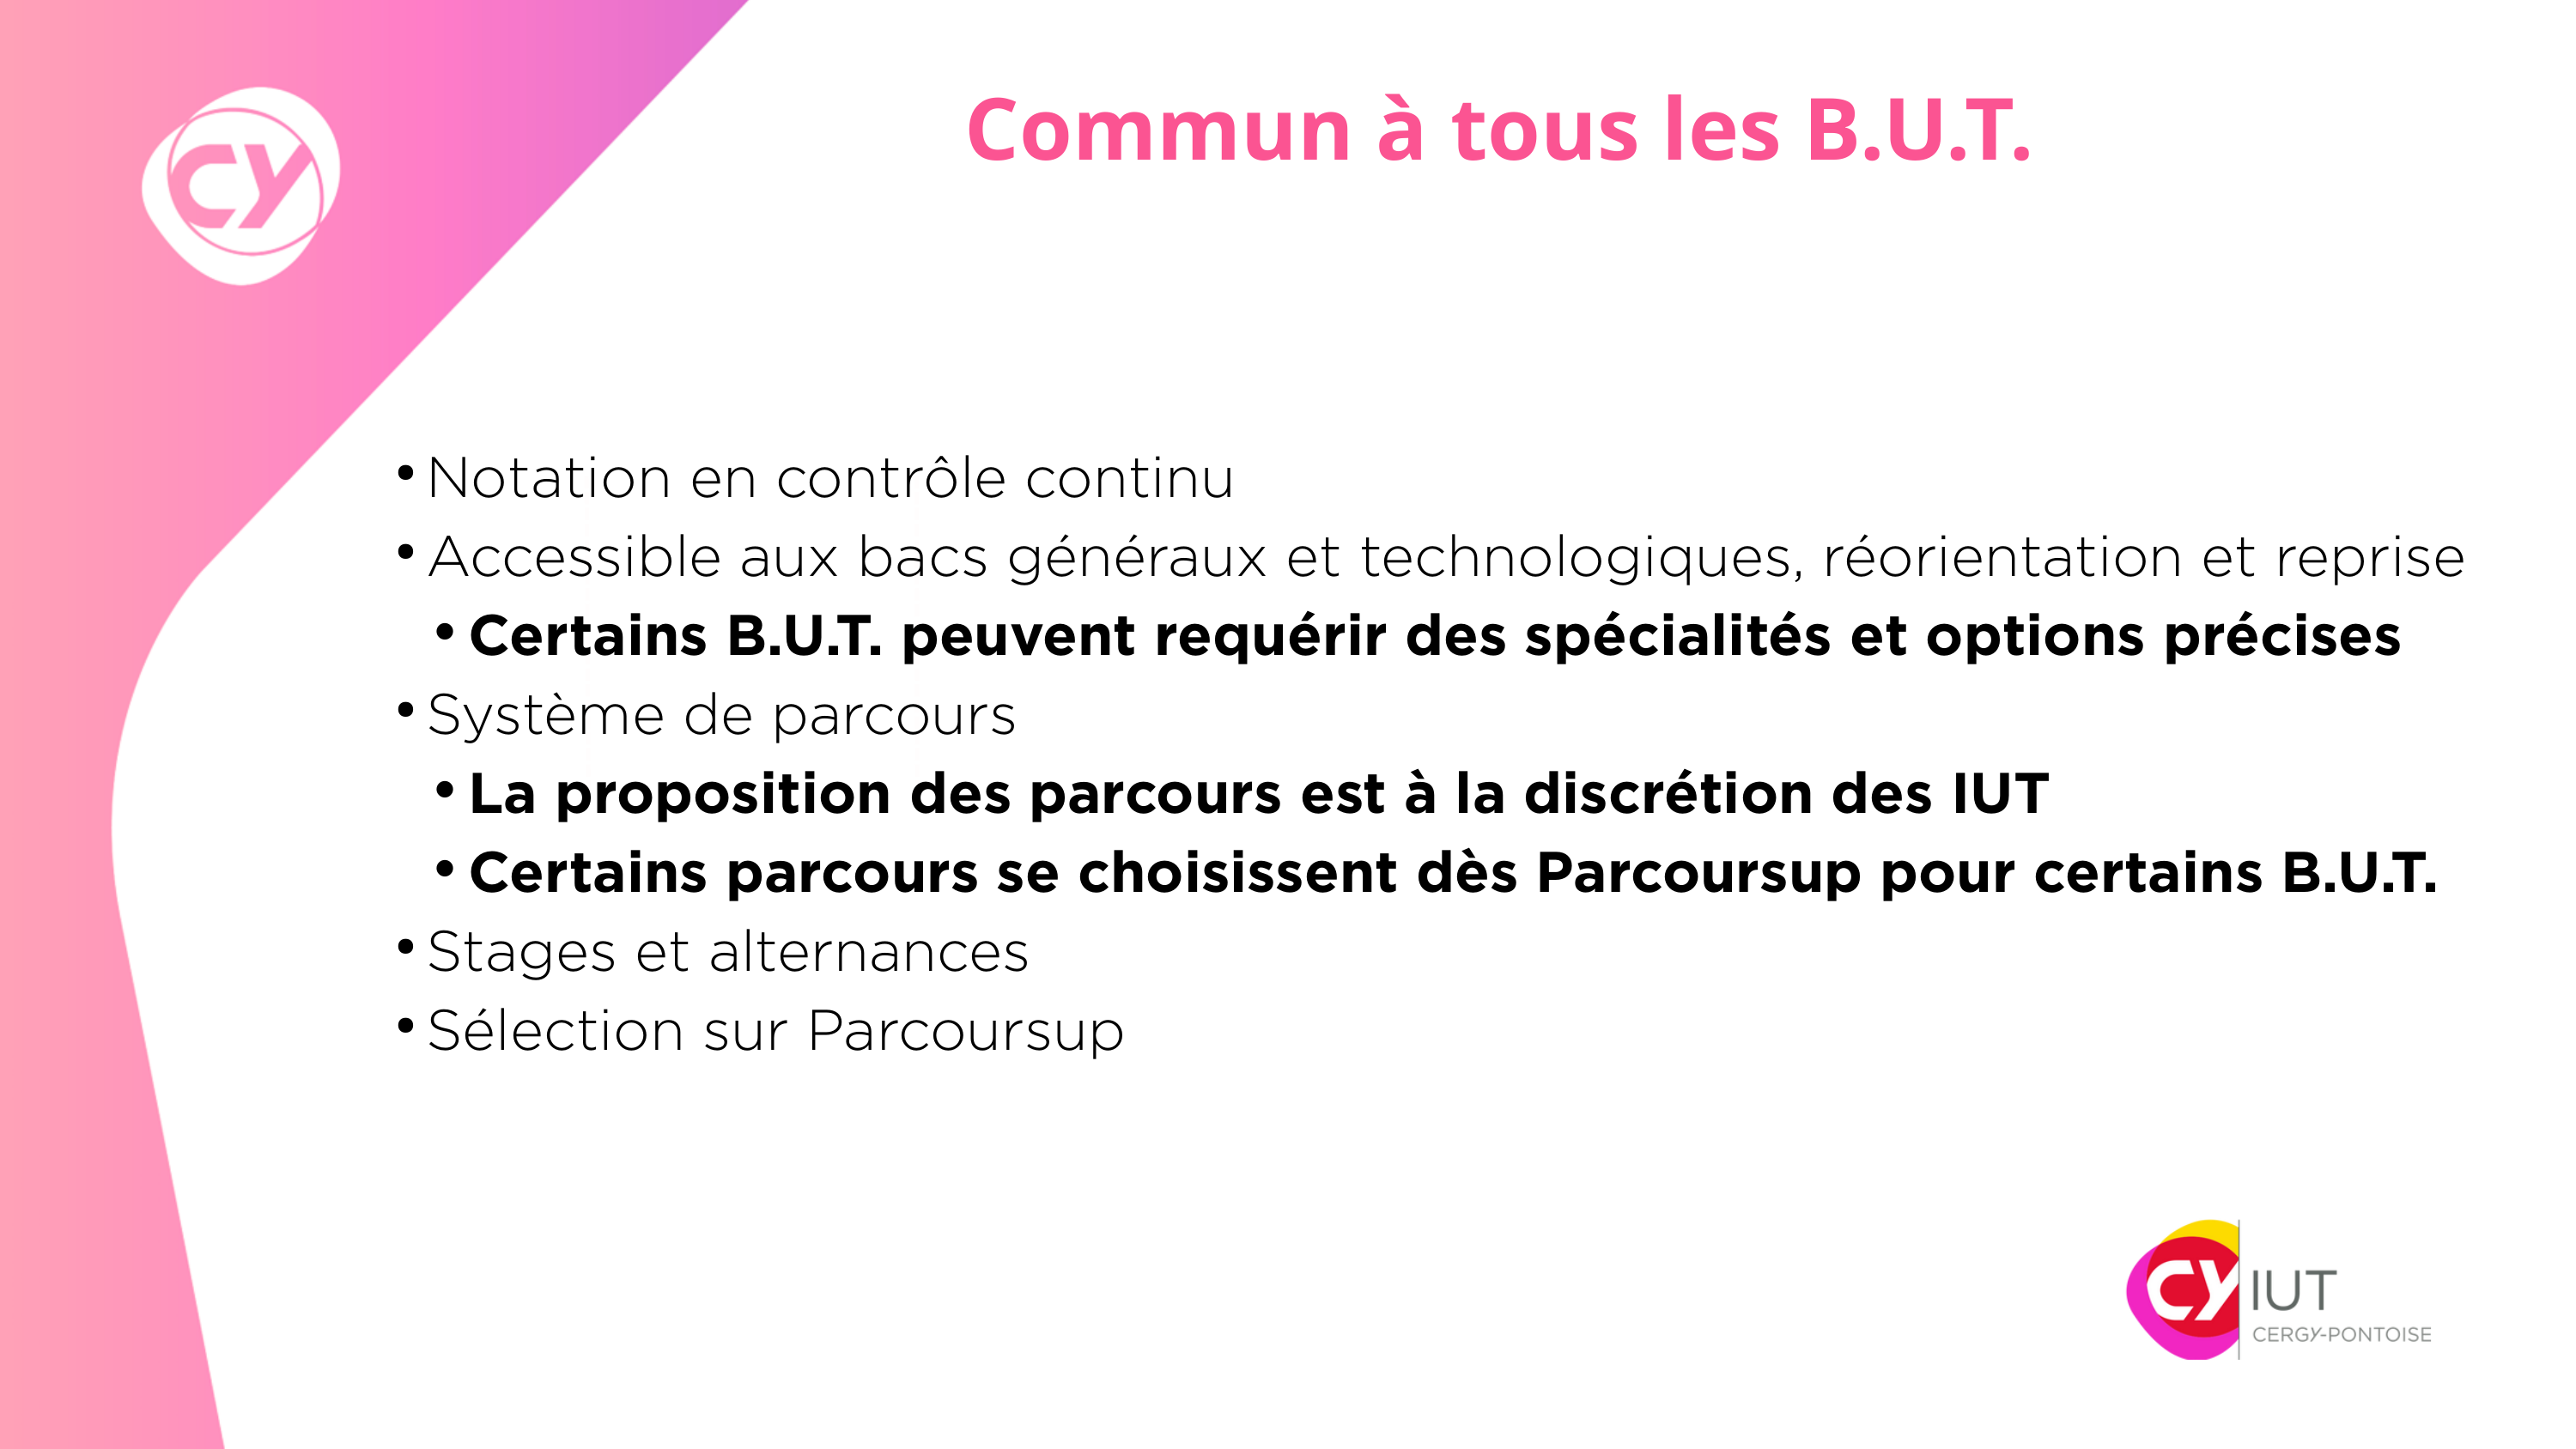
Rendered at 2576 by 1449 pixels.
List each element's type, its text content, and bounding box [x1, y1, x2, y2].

picture [0, 0, 2576, 1449]
text_box Commun à tous les B.U.T. [689, 57, 2311, 178]
text_box Notation en contrôle continu Accessible aux bacs généraux et technologiques, réorientation et reprise Certains B.U.T. peuvent requérir des spécialités et options précises Système de parcours La proposition des parcours est à la discrétion des IUT Certains parcours se choisissent dès Parcoursup pour certains B.U.T. Stages et alternances Sélection sur Parcoursup [395, 429, 2525, 1062]
